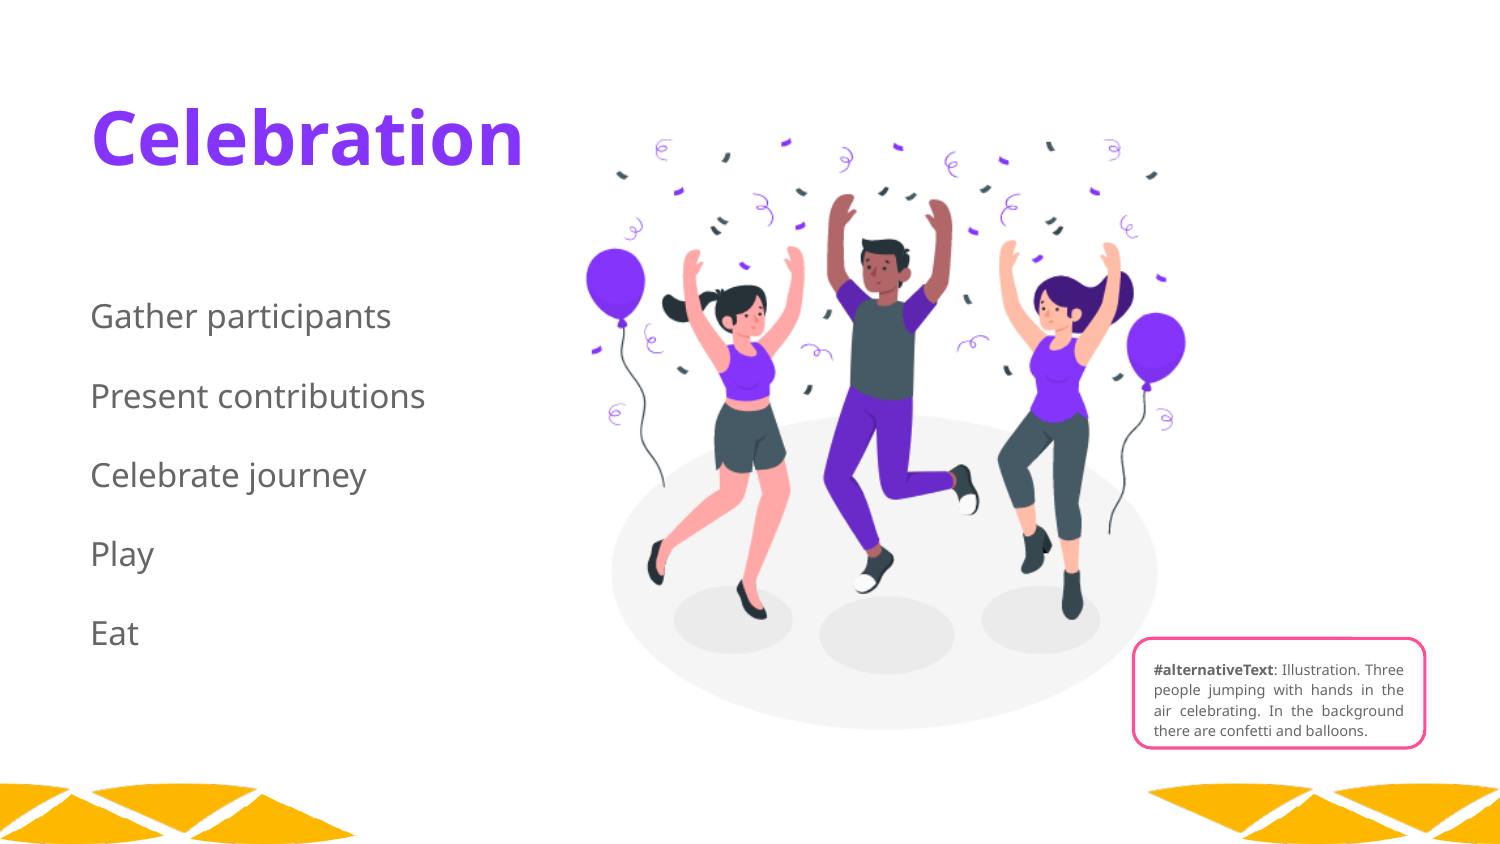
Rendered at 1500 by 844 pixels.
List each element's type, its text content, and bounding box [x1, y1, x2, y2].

list Gather participants Present contributions Celebrate journey Play Eat [75, 274, 749, 748]
picture [558, 95, 1211, 748]
text_box #alternativeText: Illustration. Three people jumping with hands in the air celebrating. In the background there are confetti and balloons. [1133, 638, 1425, 748]
picture [1147, 783, 1500, 844]
title Celebration [75, 75, 784, 169]
picture [0, 783, 356, 844]
